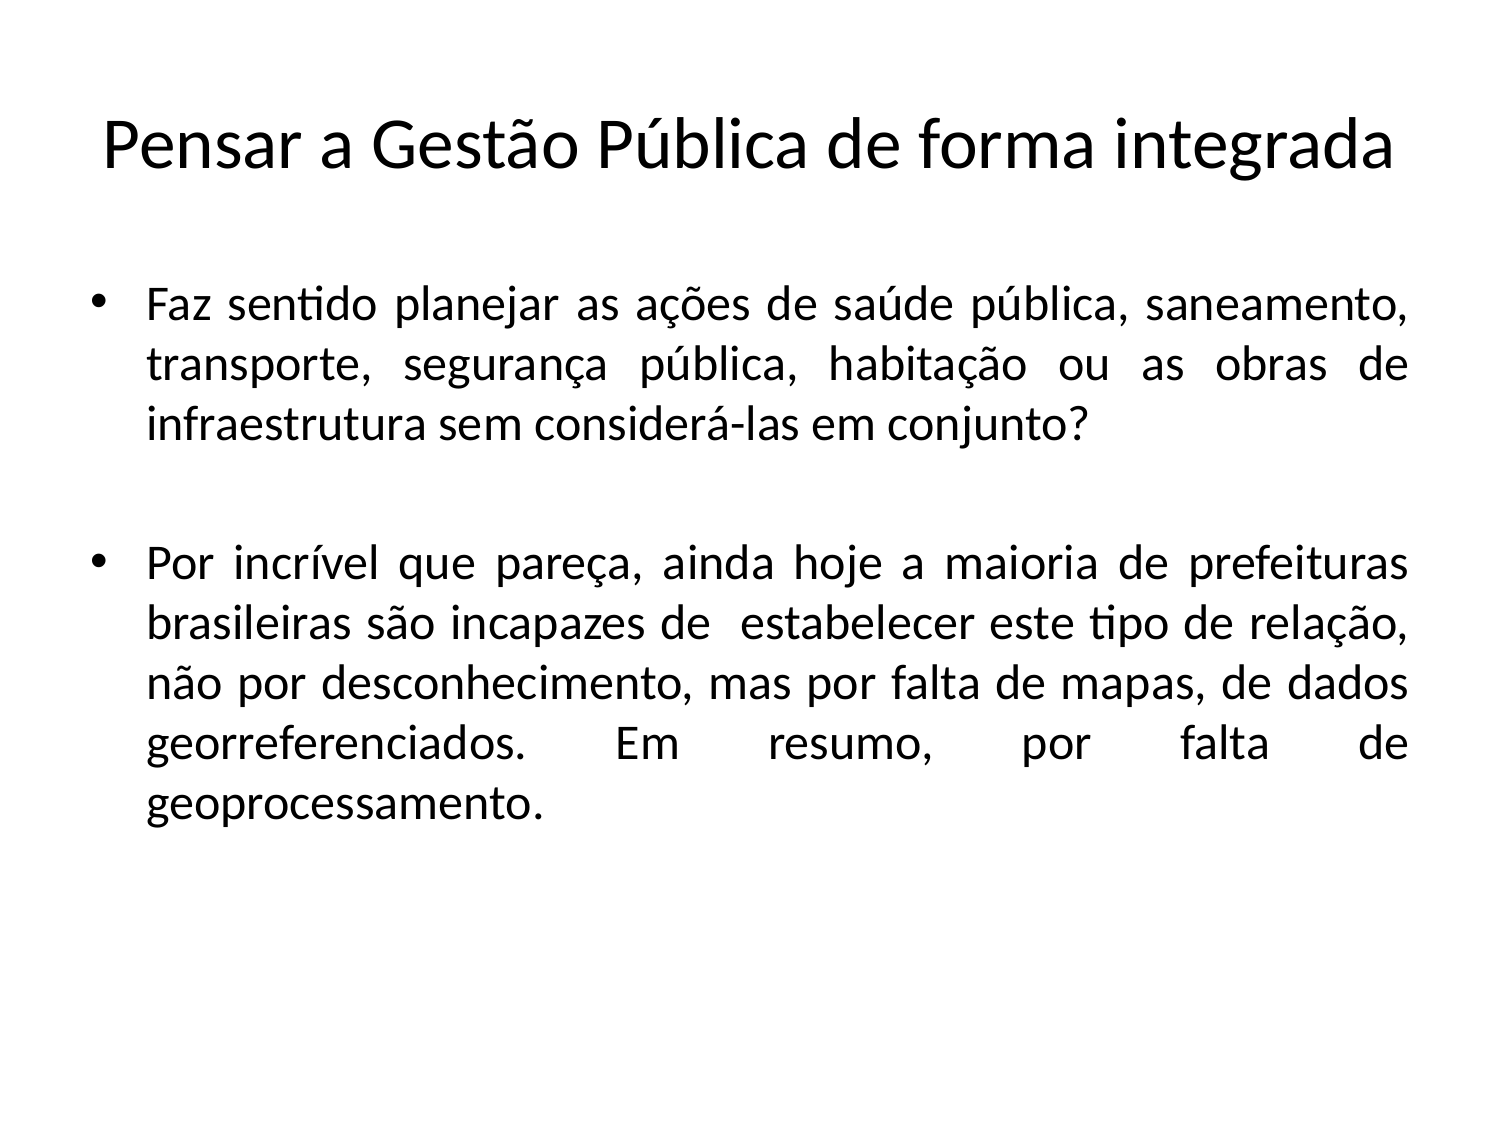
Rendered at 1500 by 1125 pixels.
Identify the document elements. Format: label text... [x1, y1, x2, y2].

title Pensar a Gestão Pública de forma integrada [75, 45, 1425, 233]
list Faz sentido planejar as ações de saúde pública, saneamento, transporte, segurança pública, habitação ou as obras de infraestrutura sem considerá-las em conjunto? Por incrível que pareça, ainda hoje a maioria de prefeituras brasileiras são incapazes de estabelecer este tipo de relação, não por desconhecimento, mas por falta de mapas, de dados georreferenciados. Em resumo, por falta de geoprocessamento. [75, 262, 1425, 1005]
